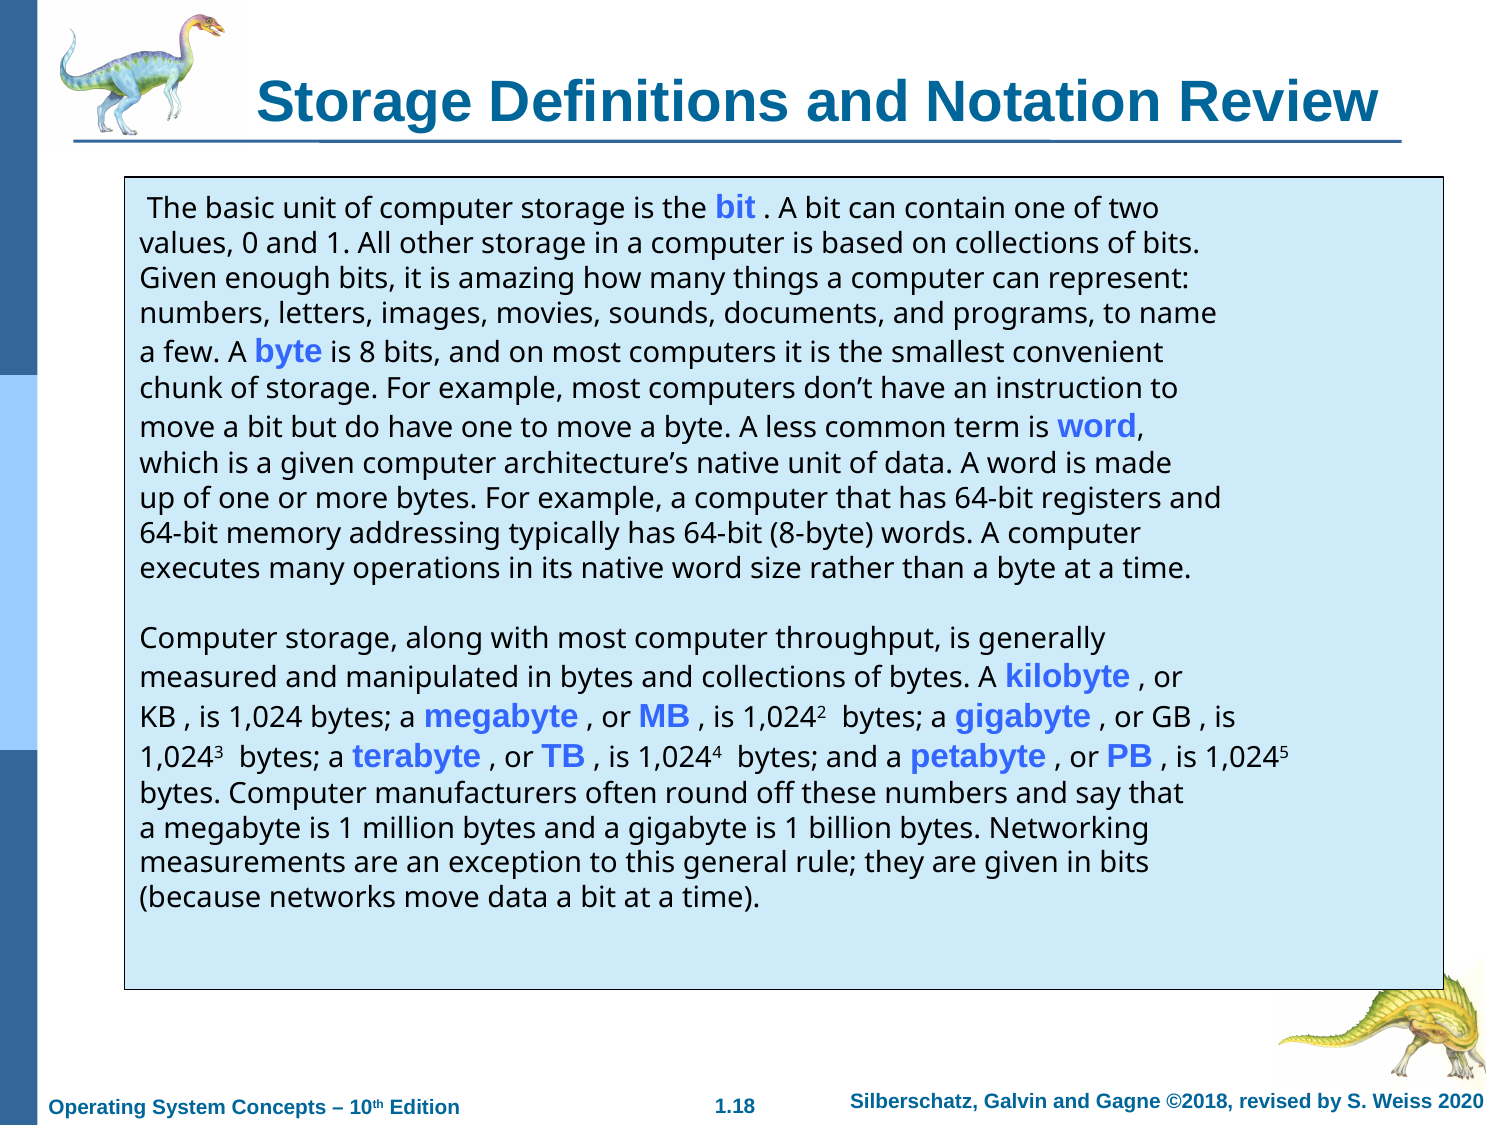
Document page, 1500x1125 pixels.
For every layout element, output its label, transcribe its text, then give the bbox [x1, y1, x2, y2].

text_box The basic unit of computer storage is the bit . A bit can contain one of two values, 0 and 1. All other storage in a computer is based on collections of bits. Given enough bits, it is amazing how many things a computer can represent: numbers, letters, images, movies, sounds, documents, and programs, to name a few. A byte is 8 bits, and on most computers it is the smallest convenient chunk of storage. For example, most computers don’t have an instruction to move a bit but do have one to move a byte. A less common term is word, which is a given computer architecture’s native unit of data. A word is made up of one or more bytes. For example, a computer that has 64-bit registers and 64-bit memory addressing typically has 64-bit (8-byte) words. A computer executes many operations in its native word size rather than a byte at a time. Computer storage, along with most computer throughput, is generally measured and manipulated in bytes and collections of bytes. A kilobyte , or KB , is 1,024 bytes; a megabyte , or MB , is 1,0242 bytes; a gigabyte , or GB , is 1,0243 bytes; a terabyte , or TB , is 1,0244 bytes; and a petabyte , or PB , is 1,0245 bytes. Computer manufacturers often round off these numbers and say that a megabyte is 1 million bytes and a gigabyte is 1 billion bytes. Networking measurements are an exception to this general rule; they are given in bits (because networks move data a bit at a time). [124, 177, 1444, 990]
picture [46, 0, 243, 149]
text_box Storage Definitions and Notation Review [211, 45, 1426, 141]
picture [1275, 959, 1486, 1090]
